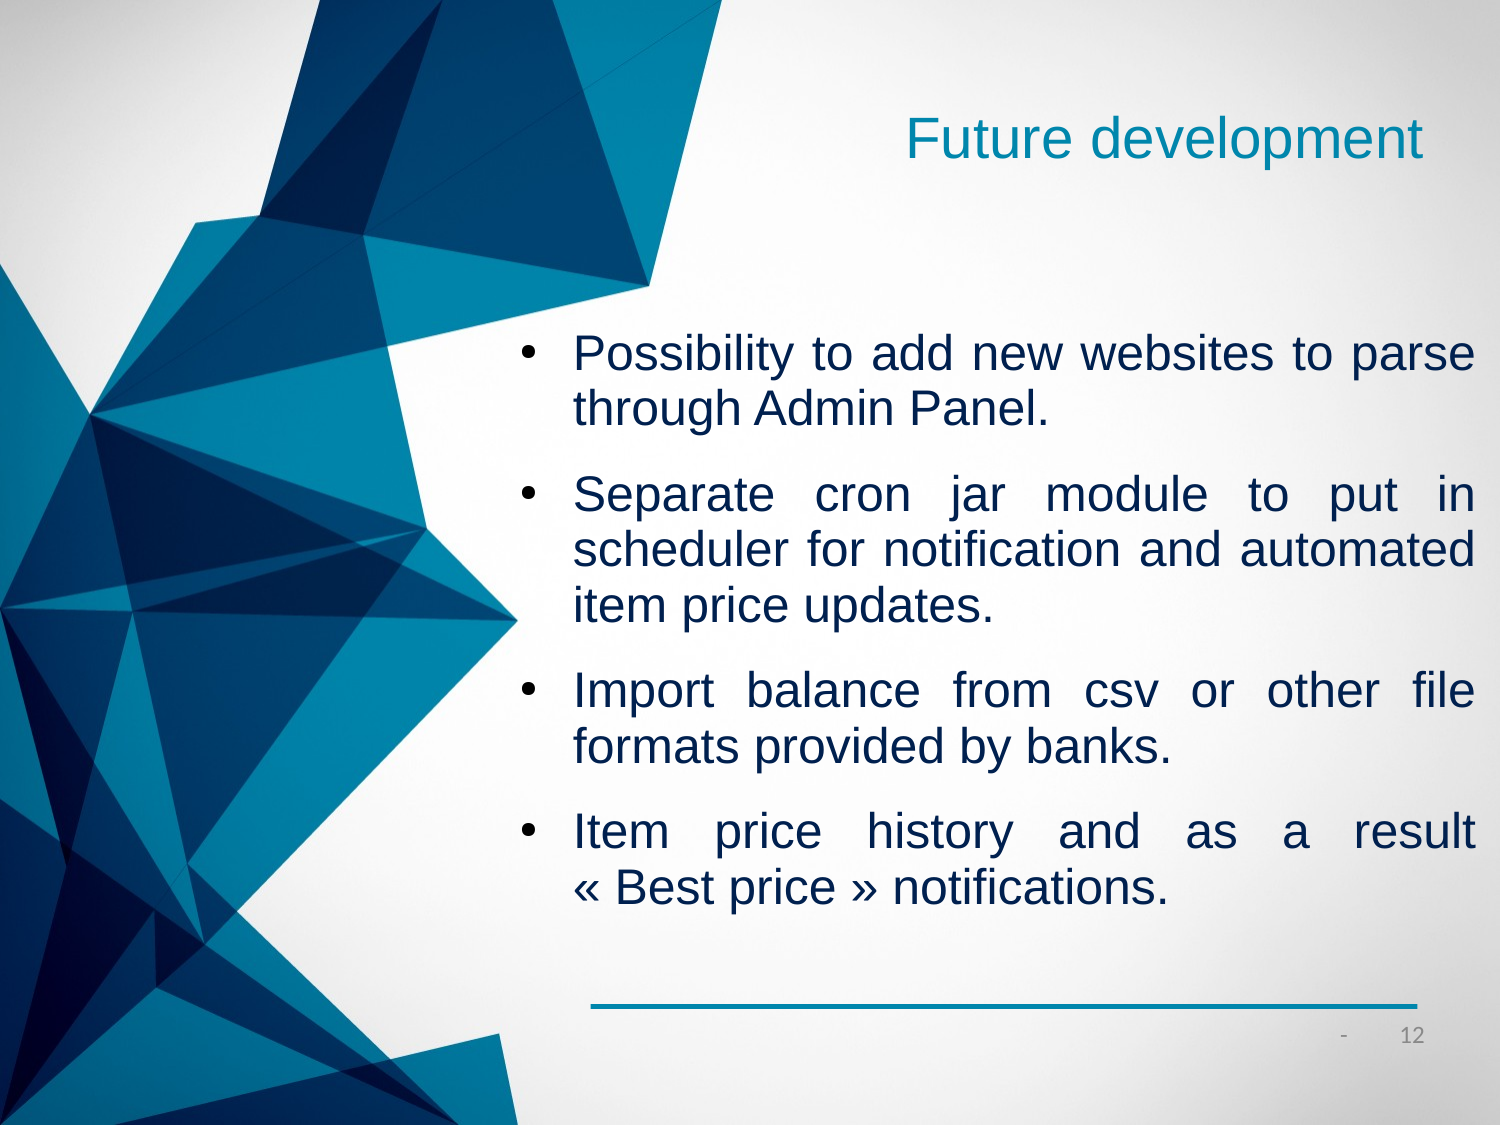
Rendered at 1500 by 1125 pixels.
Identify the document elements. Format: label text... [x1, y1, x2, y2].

list Possibility to add new websites to parse through Admin Panel. Separate cron jar module to put in scheduler for notification and automated item price updates. Import balance from csv or other file formats provided by banks. Item price history and as a result « Best price » notifications. [501, 324, 1477, 1004]
title Future development [708, 44, 1425, 233]
picture [0, 0, 1500, 1125]
